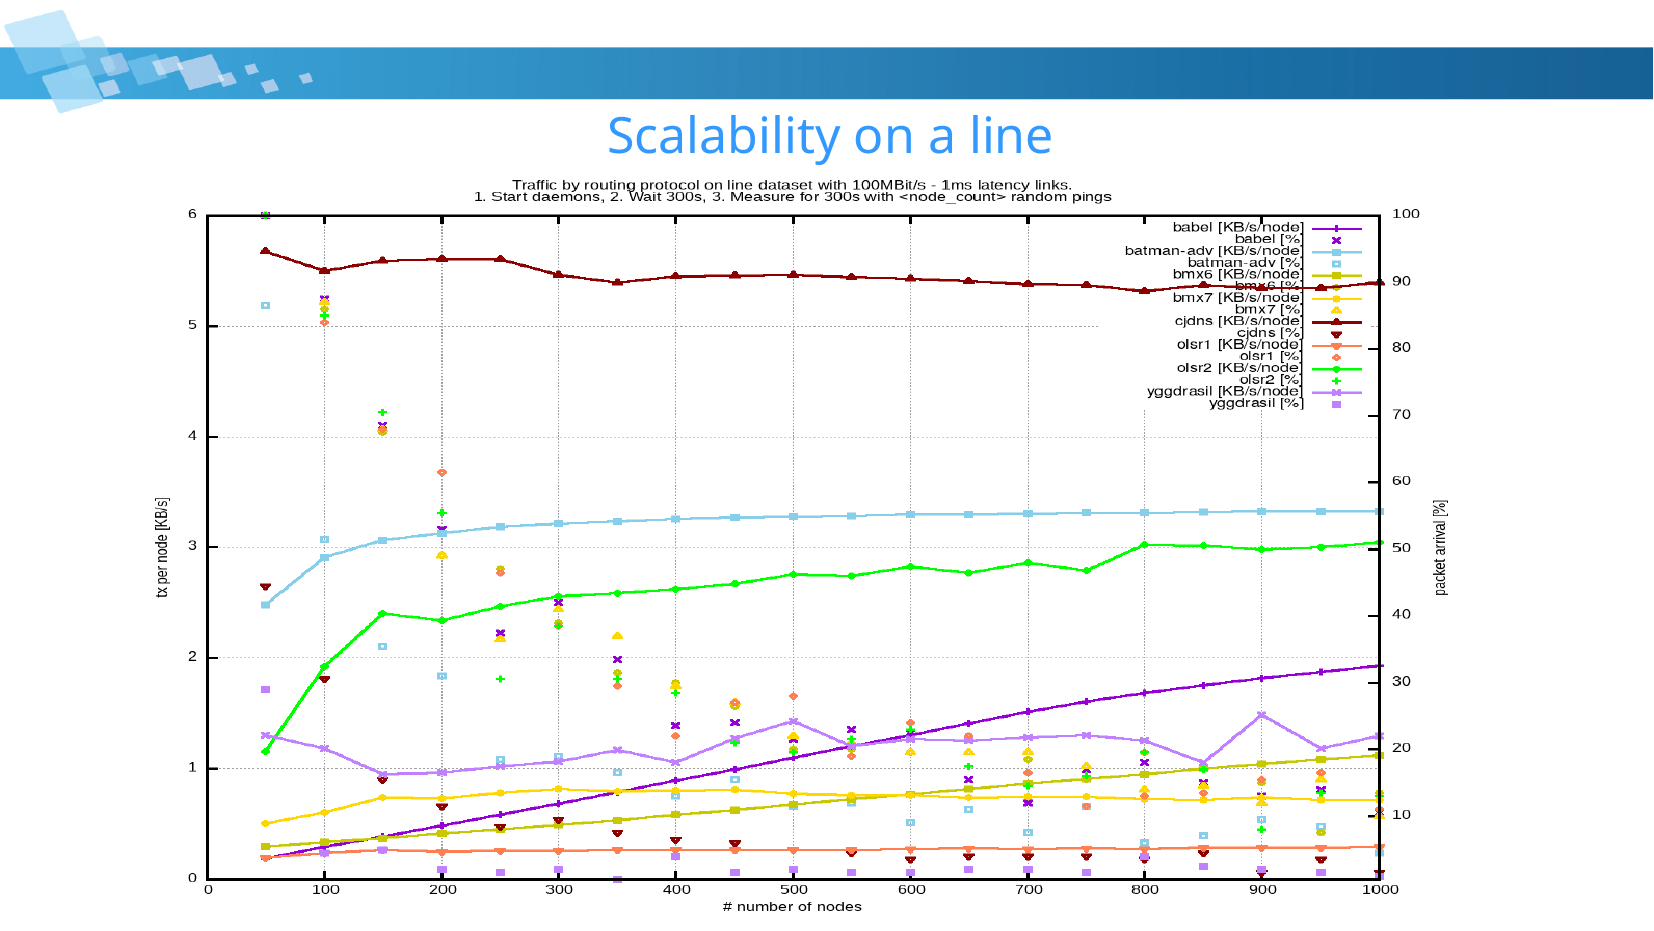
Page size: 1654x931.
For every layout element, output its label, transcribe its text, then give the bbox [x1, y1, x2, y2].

title Scalability on a line [86, 56, 1576, 212]
picture [0, 0, 1653, 929]
